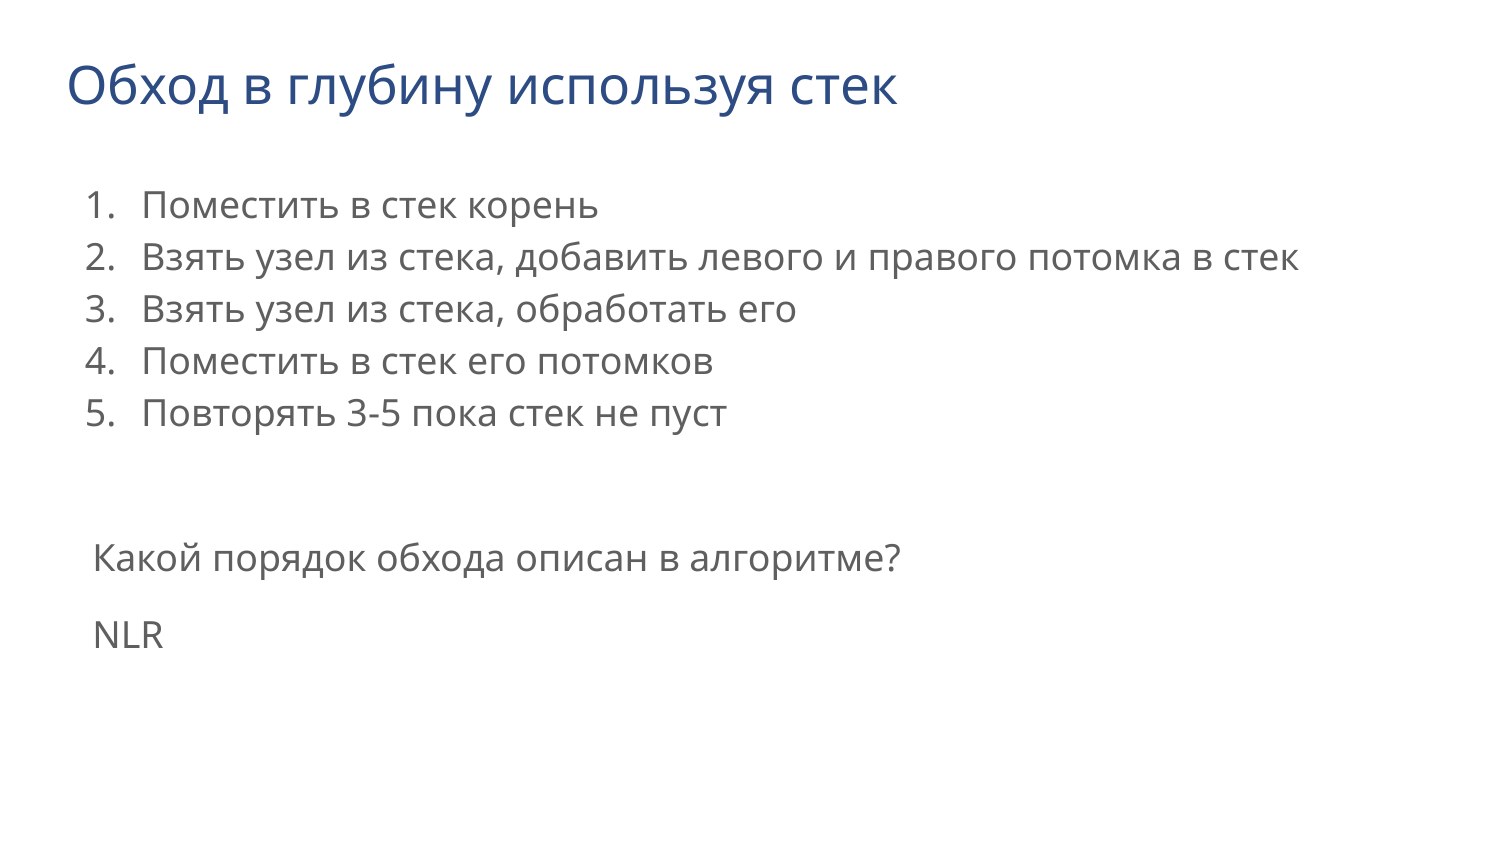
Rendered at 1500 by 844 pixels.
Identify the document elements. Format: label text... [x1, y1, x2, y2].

list Поместить в стек корень Взять узел из стека, добавить левого и правого потомка в стек Взять узел из стека, обработать его Поместить в стек его потомков Повторять 3-5 пока стек не пуст [51, 159, 1449, 815]
title Обход в глубину используя стек [51, 36, 1449, 131]
list Какой порядок обхода описан в алгоритме? NLR [77, 512, 1475, 683]
